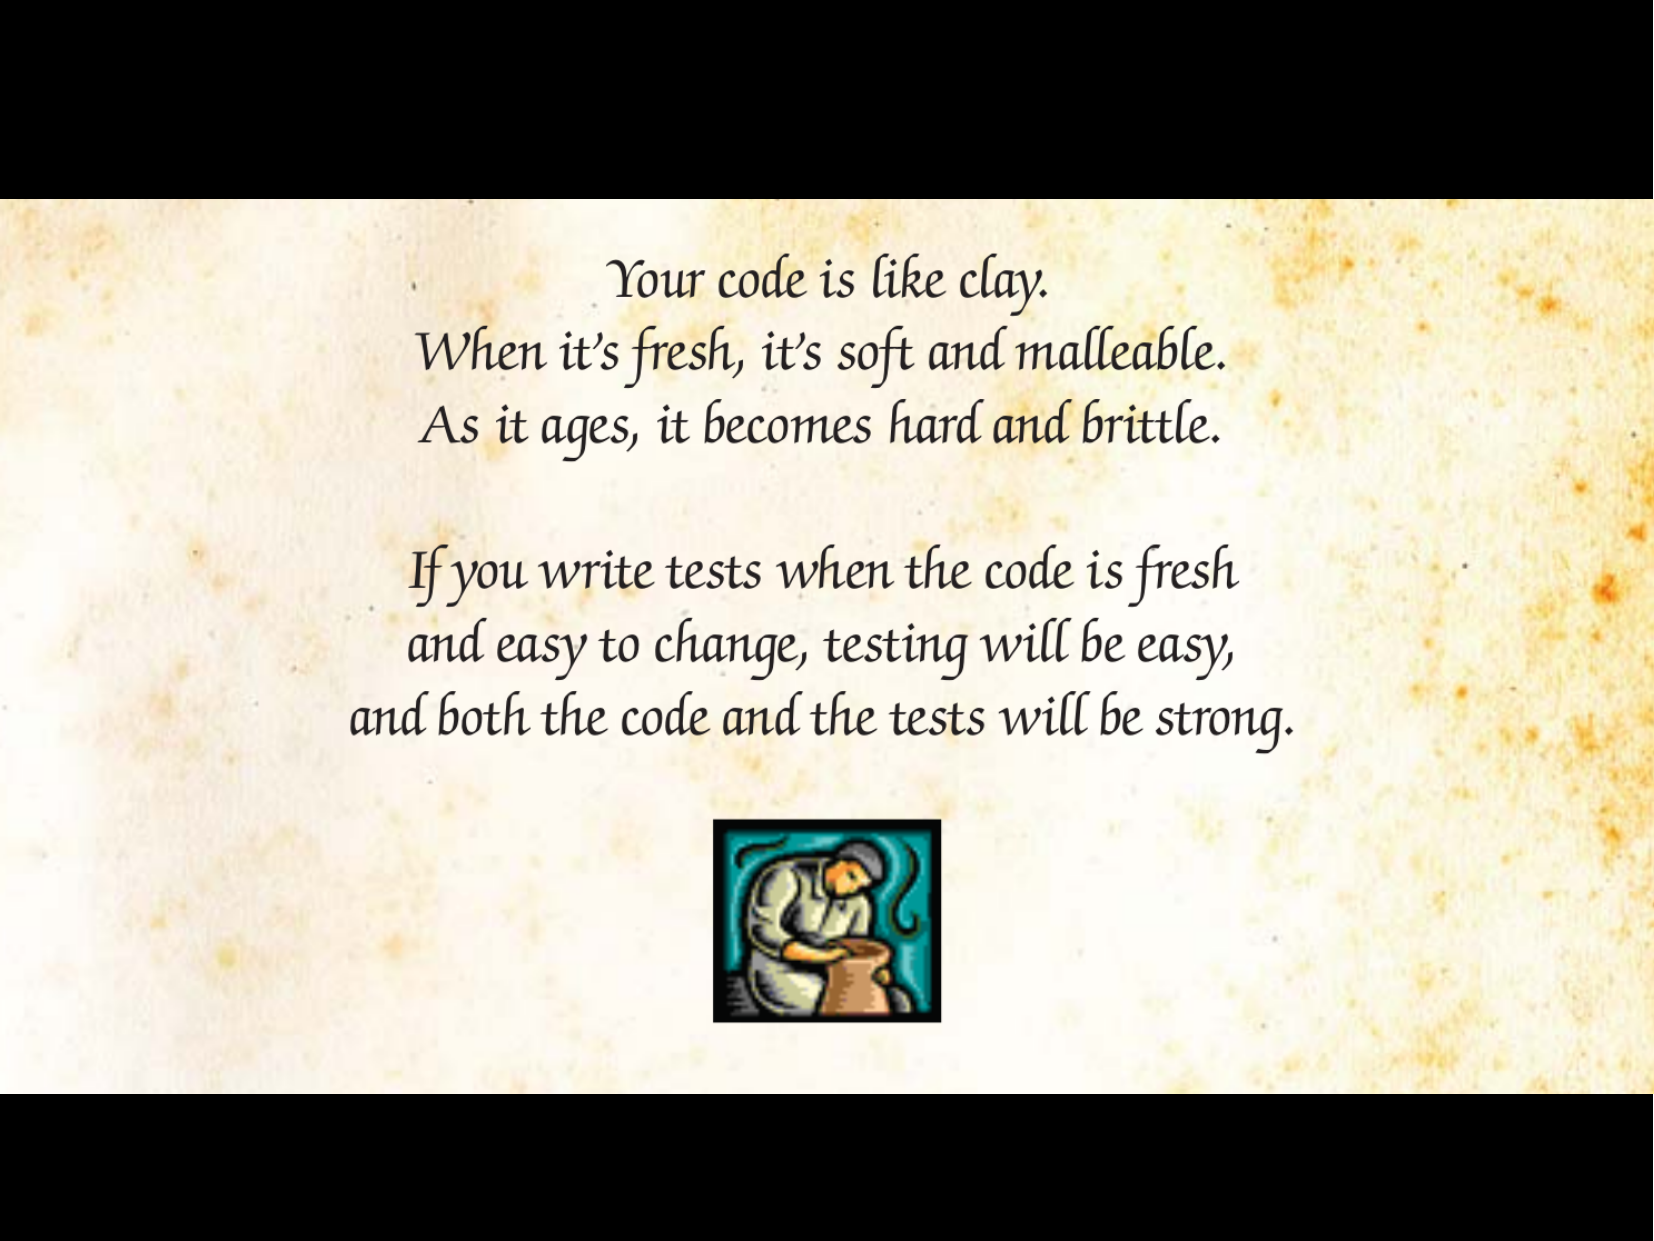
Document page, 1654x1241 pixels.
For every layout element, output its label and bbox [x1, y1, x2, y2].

picture [0, 199, 1654, 1094]
